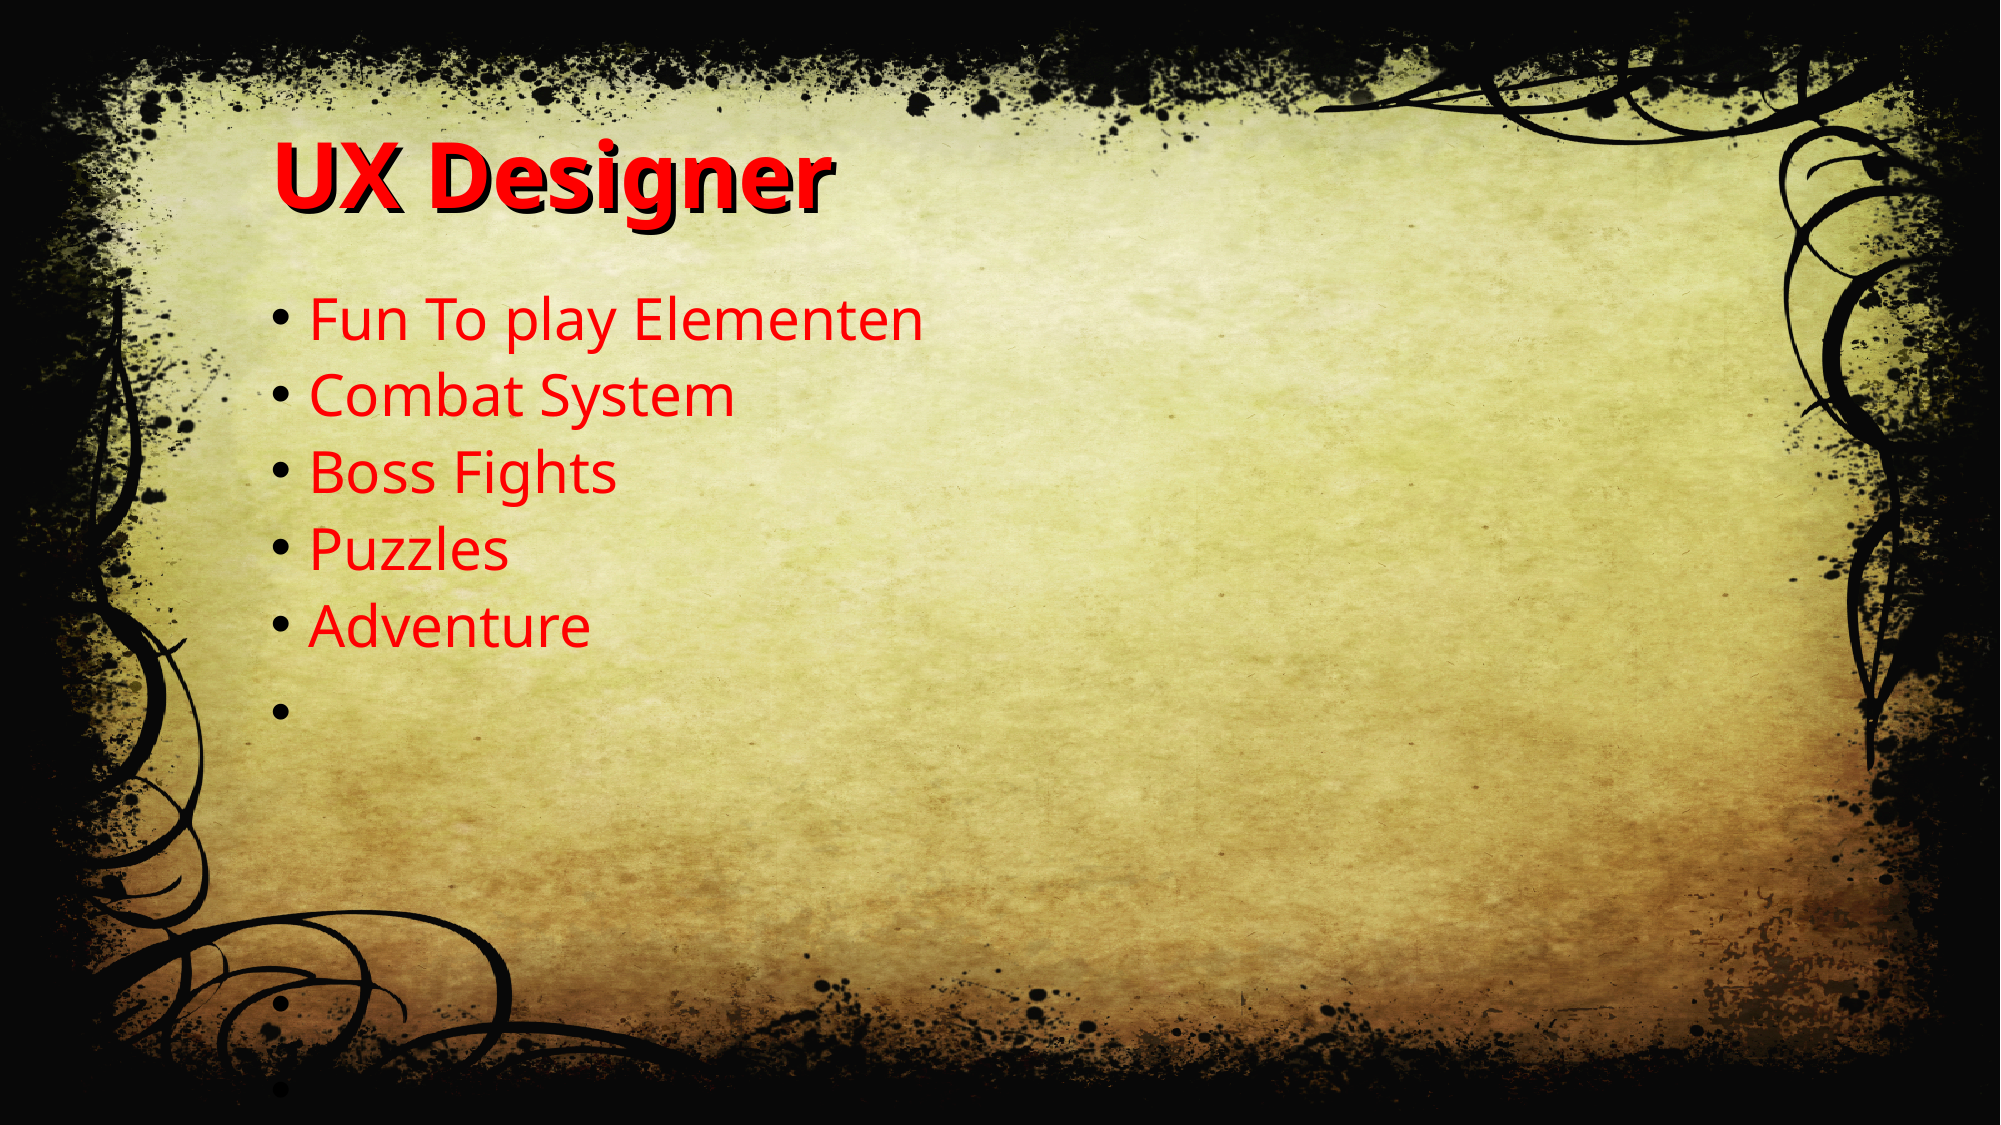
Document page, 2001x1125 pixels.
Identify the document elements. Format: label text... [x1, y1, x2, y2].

title UX Designer [255, 70, 1981, 288]
list Fun To play Elementen Combat System Boss Fights Puzzles Adventure [255, 288, 1981, 1002]
